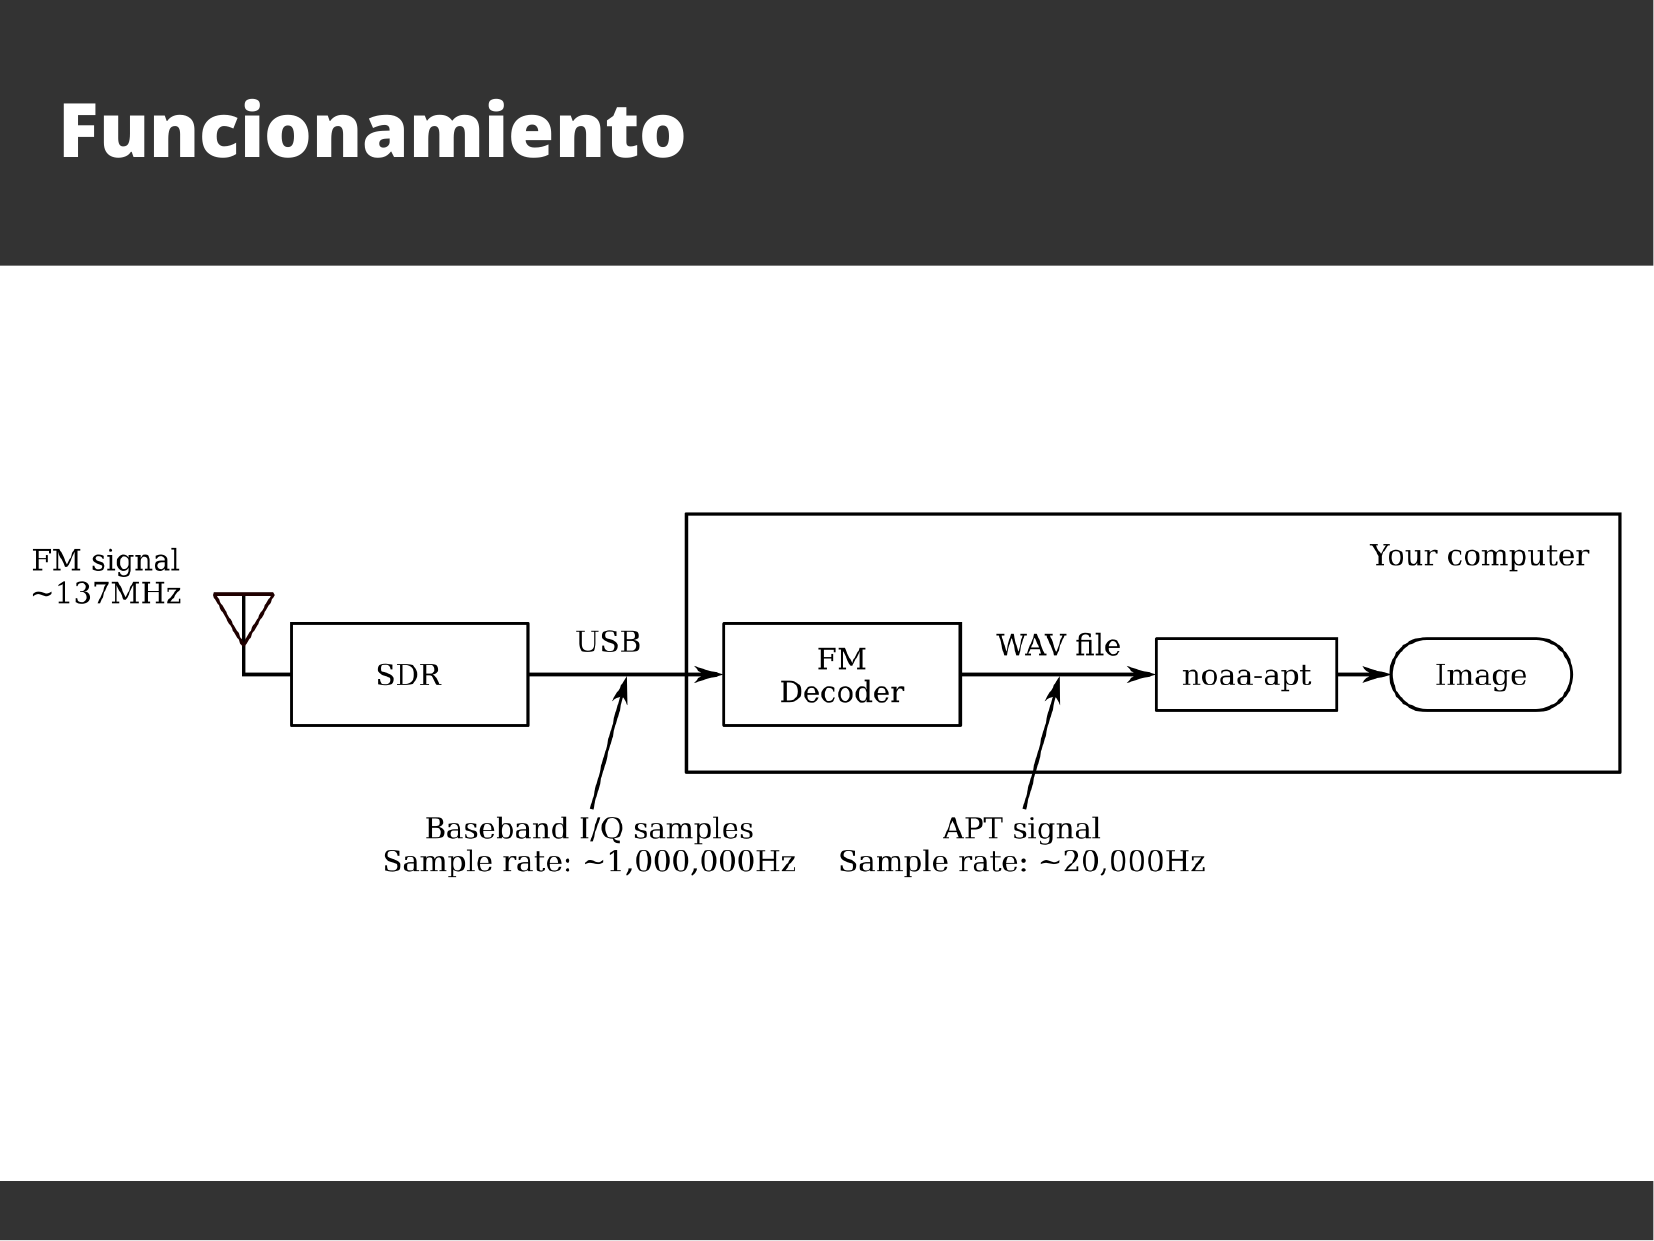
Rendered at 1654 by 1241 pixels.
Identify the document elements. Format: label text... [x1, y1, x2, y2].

title Funcionamiento [59, 49, 1595, 207]
picture [0, 479, 1654, 910]
